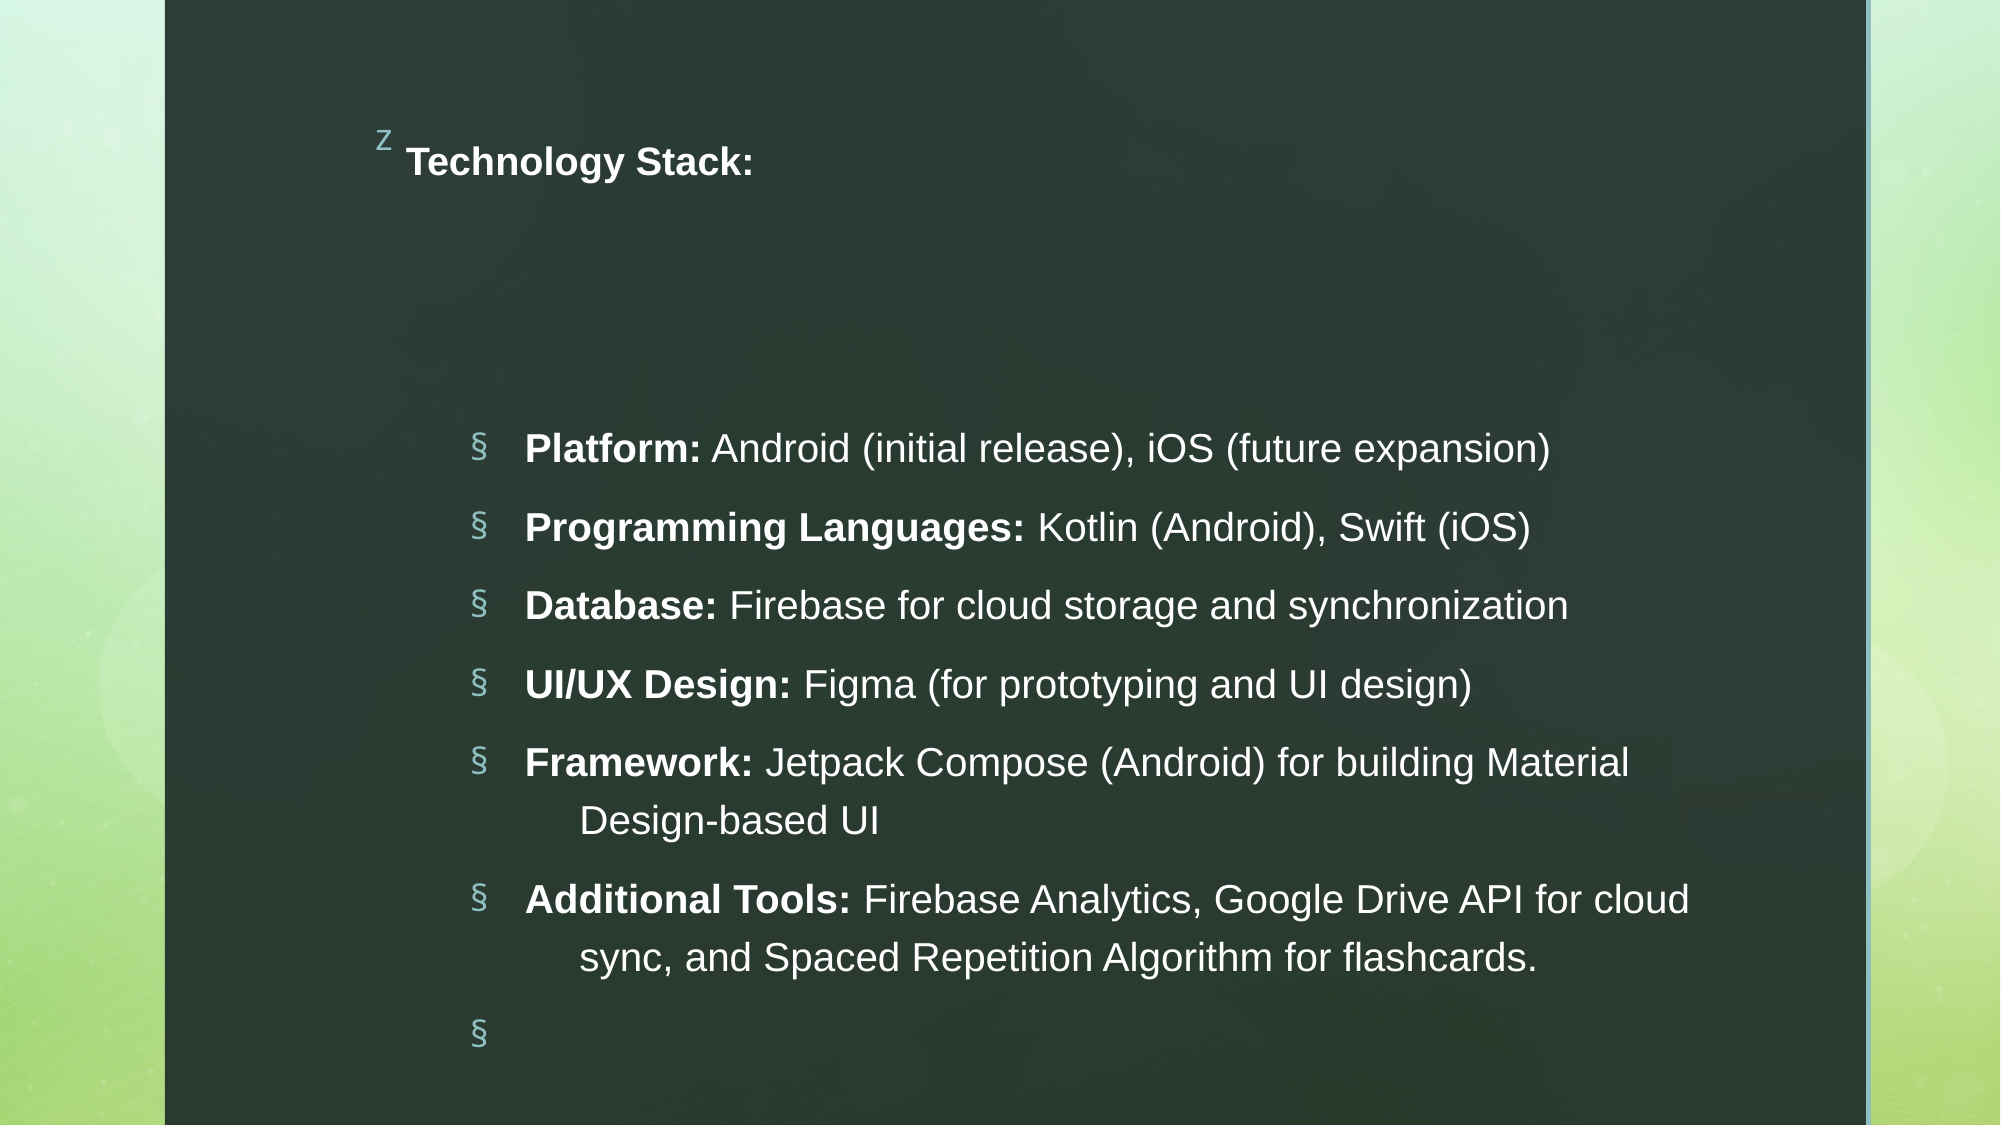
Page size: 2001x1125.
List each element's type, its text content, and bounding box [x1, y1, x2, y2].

list Platform: Android (initial release), iOS (future expansion) Programming Languages: Kotlin (Android), Swift (iOS) Database: Firebase for cloud storage and synchronization UI/UX Design: Figma (for prototyping and UI design) Framework: Jetpack Compose (Android) for building Material Design-based UI Additional Tools: Firebase Analytics, Google Drive API for cloud sync, and Spaced Repetition Algorithm for flashcards. [454, 336, 1734, 993]
title Technology Stack: [390, 134, 1697, 311]
